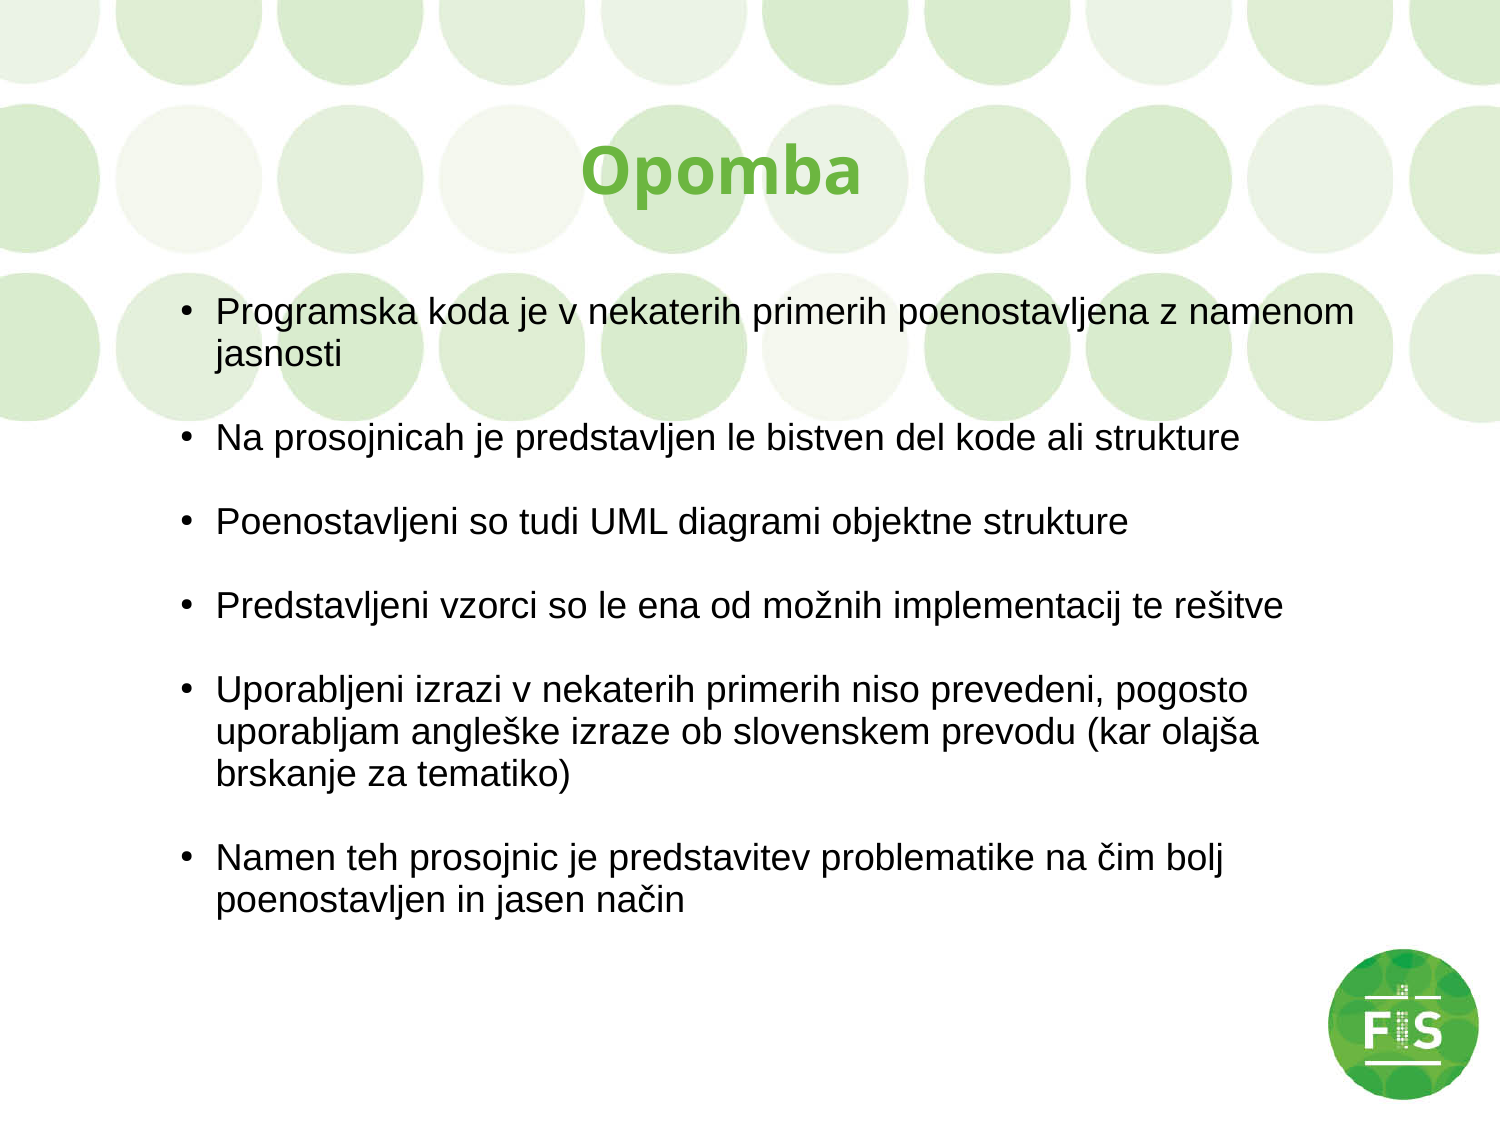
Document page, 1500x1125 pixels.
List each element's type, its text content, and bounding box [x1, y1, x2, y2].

picture [0, 0, 1500, 1125]
text_box Programska koda je v nekaterih primerih poenostavljena z namenom jasnosti Na prosojnicah je predstavljen le bistven del kode ali strukture Poenostavljeni so tudi UML diagrami objektne strukture Predstavljeni vzorci so le ena od možnih implementacij te rešitve Uporabljeni izrazi v nekaterih primerih niso prevedeni, pogosto uporabljam angleške izraze ob slovenskem prevodu (kar olajša brskanje za tematiko) Namen teh prosojnic je predstavitev problematike na čim bolj poenostavljen in jasen način [165, 283, 1371, 1125]
title Opomba [47, 129, 1398, 237]
